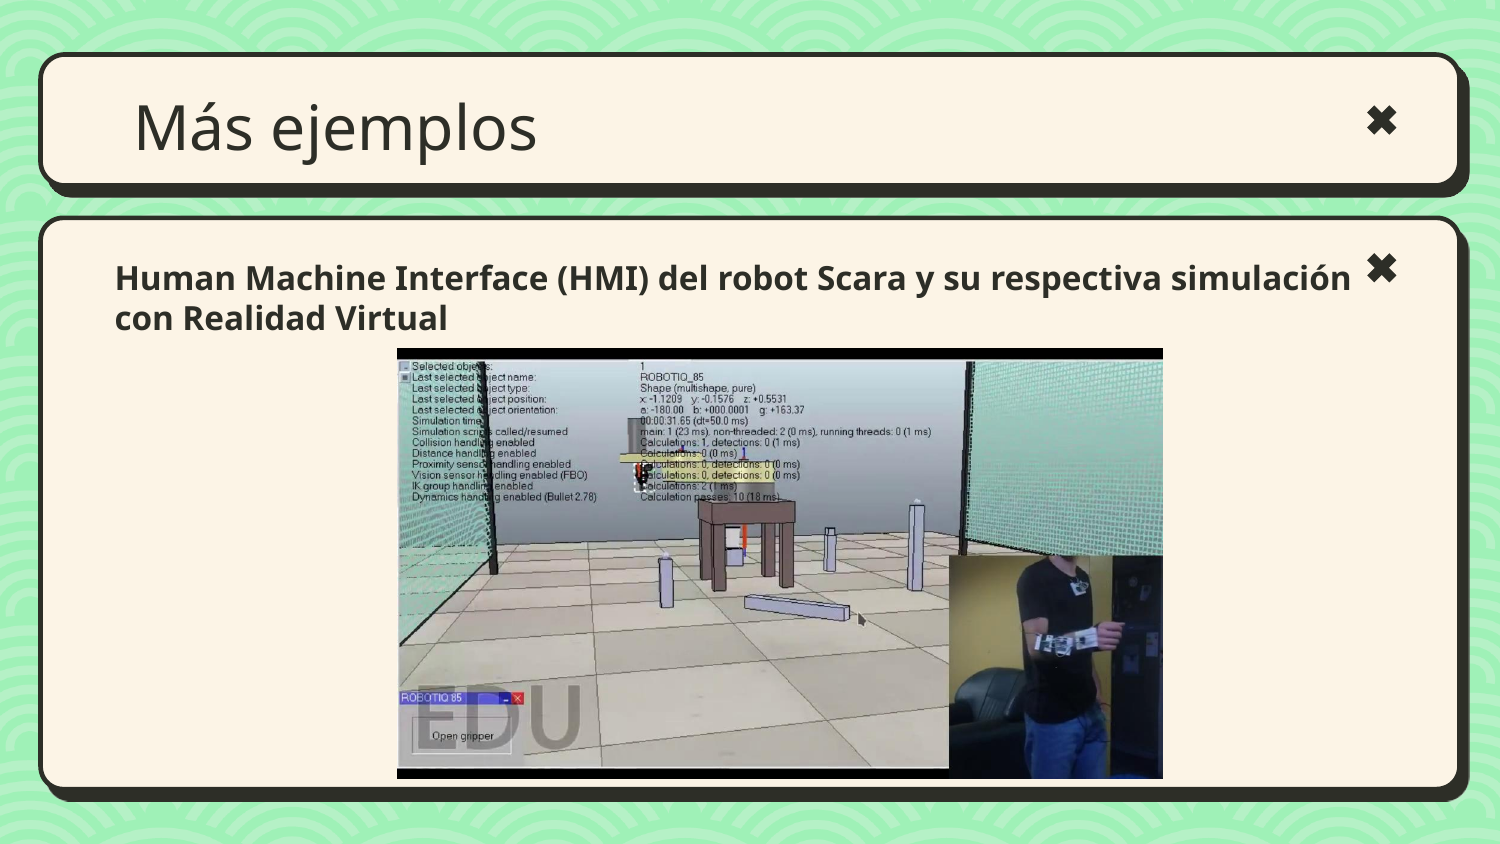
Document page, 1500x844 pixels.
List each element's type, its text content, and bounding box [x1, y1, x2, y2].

picture [0, 0, 1500, 844]
subtitle Human Machine Interface (HMI) del robot Scara y su respectiva simulación con Realidad Virtual [99, 218, 1382, 377]
title Más ejemplos [118, 72, 1382, 167]
